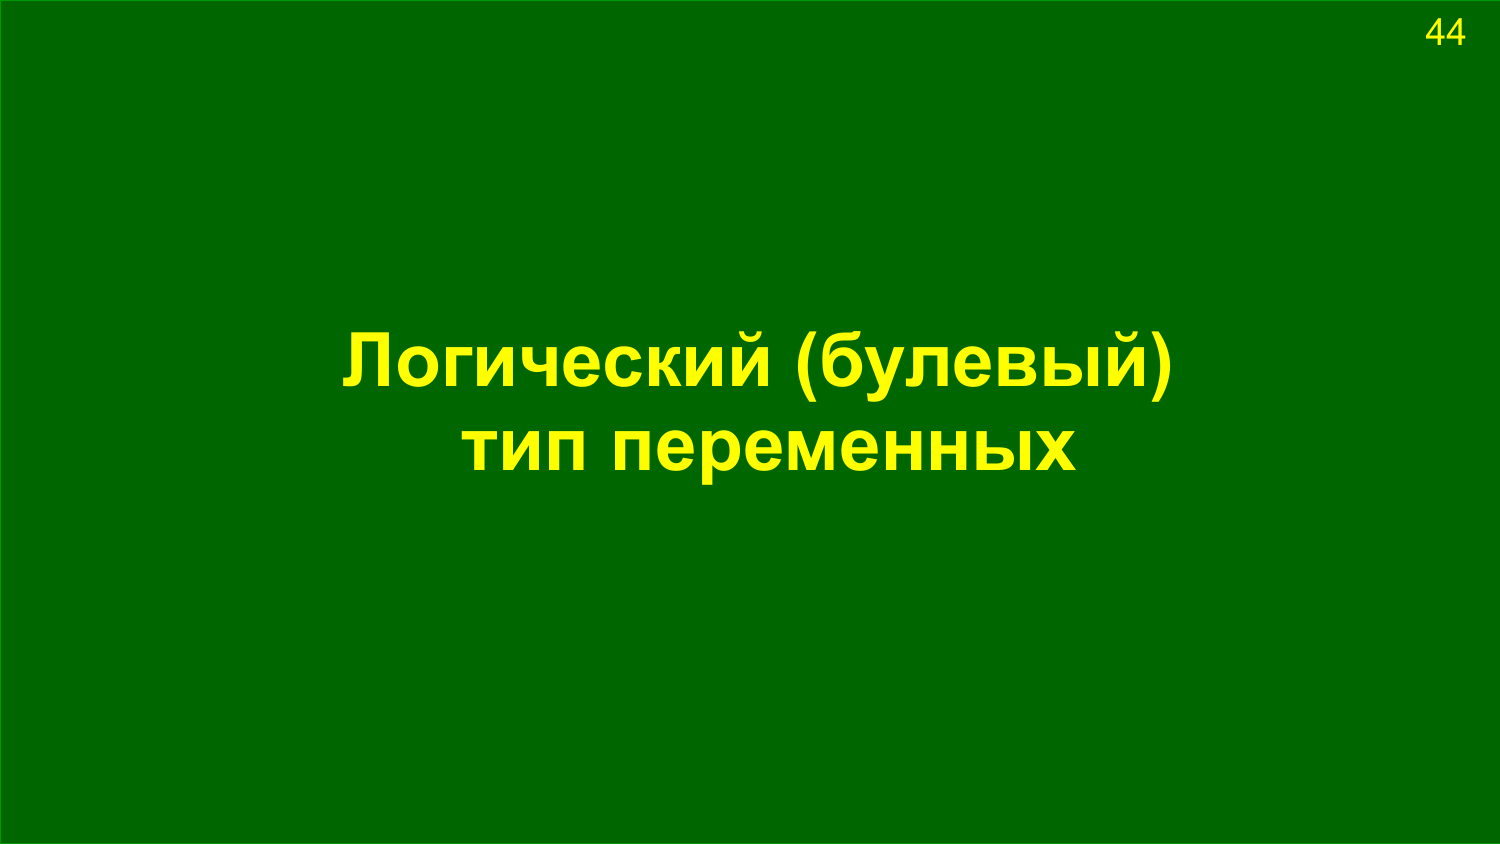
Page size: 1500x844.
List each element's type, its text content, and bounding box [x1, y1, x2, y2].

title Логический (булевый) тип переменных [94, 308, 1445, 497]
